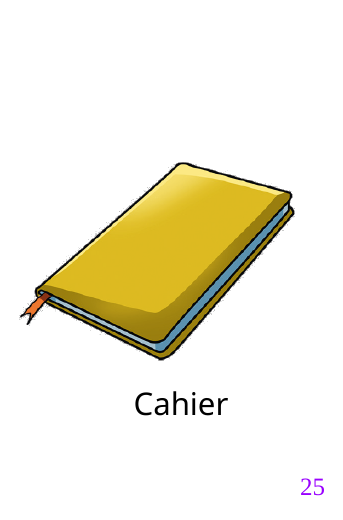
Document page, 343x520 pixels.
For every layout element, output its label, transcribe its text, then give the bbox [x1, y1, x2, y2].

text_box Cahier [51, 374, 311, 463]
picture [12, 112, 302, 402]
